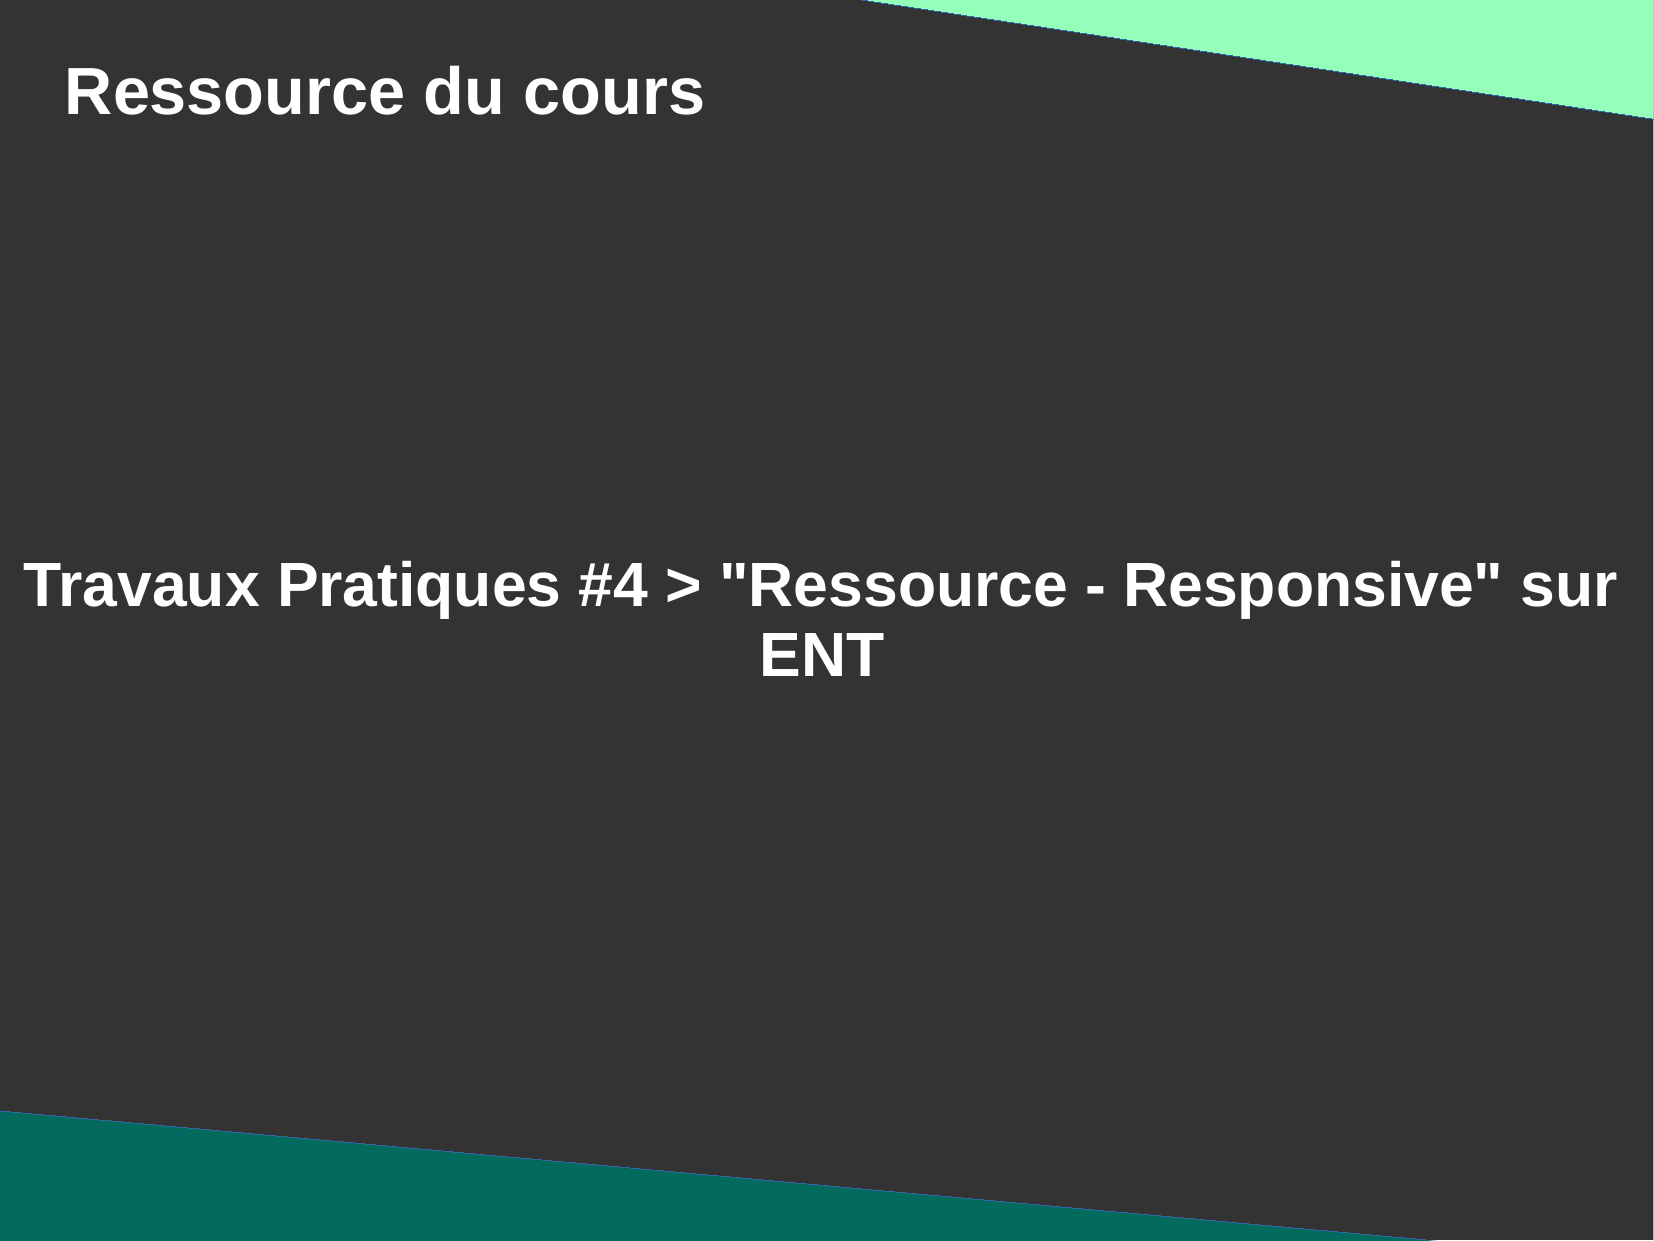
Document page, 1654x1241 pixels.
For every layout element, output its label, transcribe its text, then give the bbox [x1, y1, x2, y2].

title Travaux Pratiques #4 > "Ressource - Responsive" sur ENT [22, 550, 1622, 690]
text_box [861, 0, 1654, 120]
title Ressource du cours [64, 54, 1553, 157]
